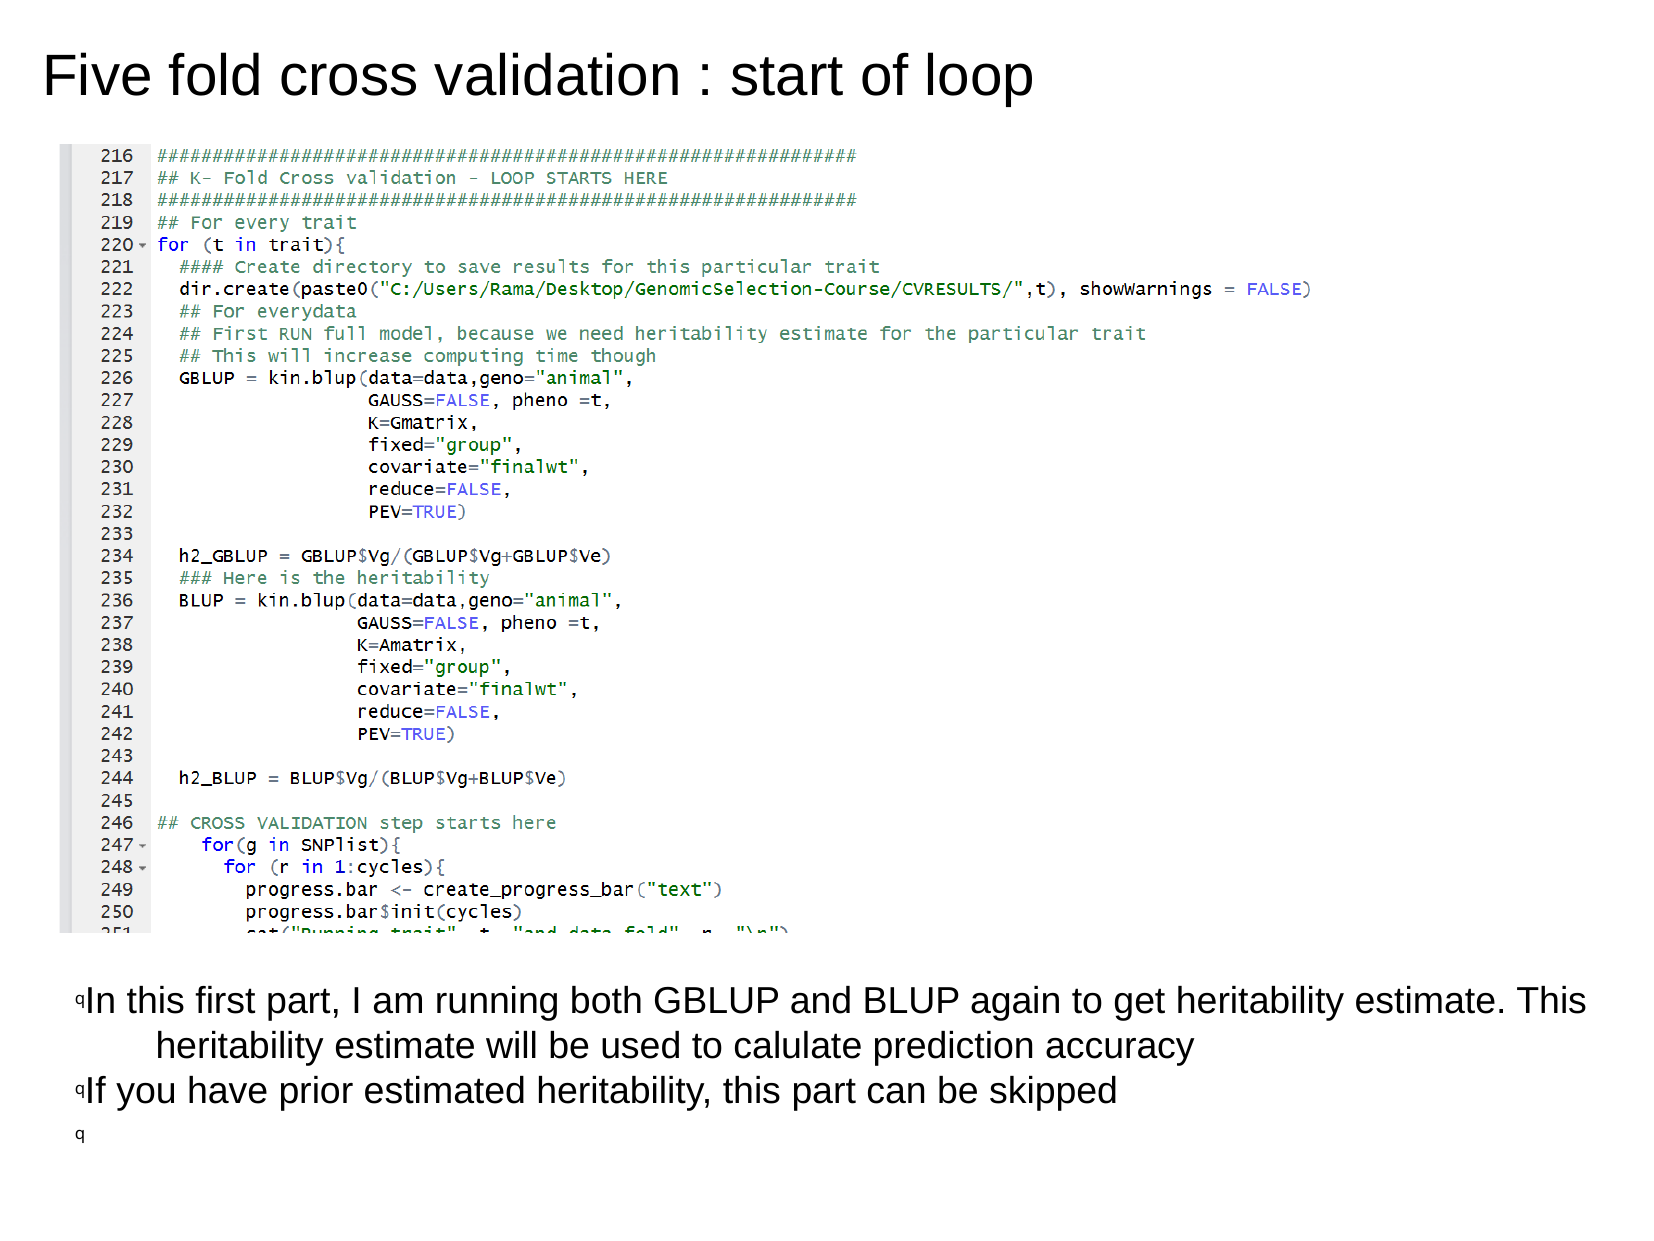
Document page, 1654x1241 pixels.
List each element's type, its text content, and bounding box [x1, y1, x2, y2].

text_box In this first part, I am running both GBLUP and BLUP again to get heritability estimate. This heritability estimate will be used to calulate prediction accuracy If you have prior estimated heritability, this part can be skipped [60, 968, 1616, 1163]
picture [59, 144, 1389, 933]
text_box Five fold cross validation : start of loop [27, 37, 1642, 124]
